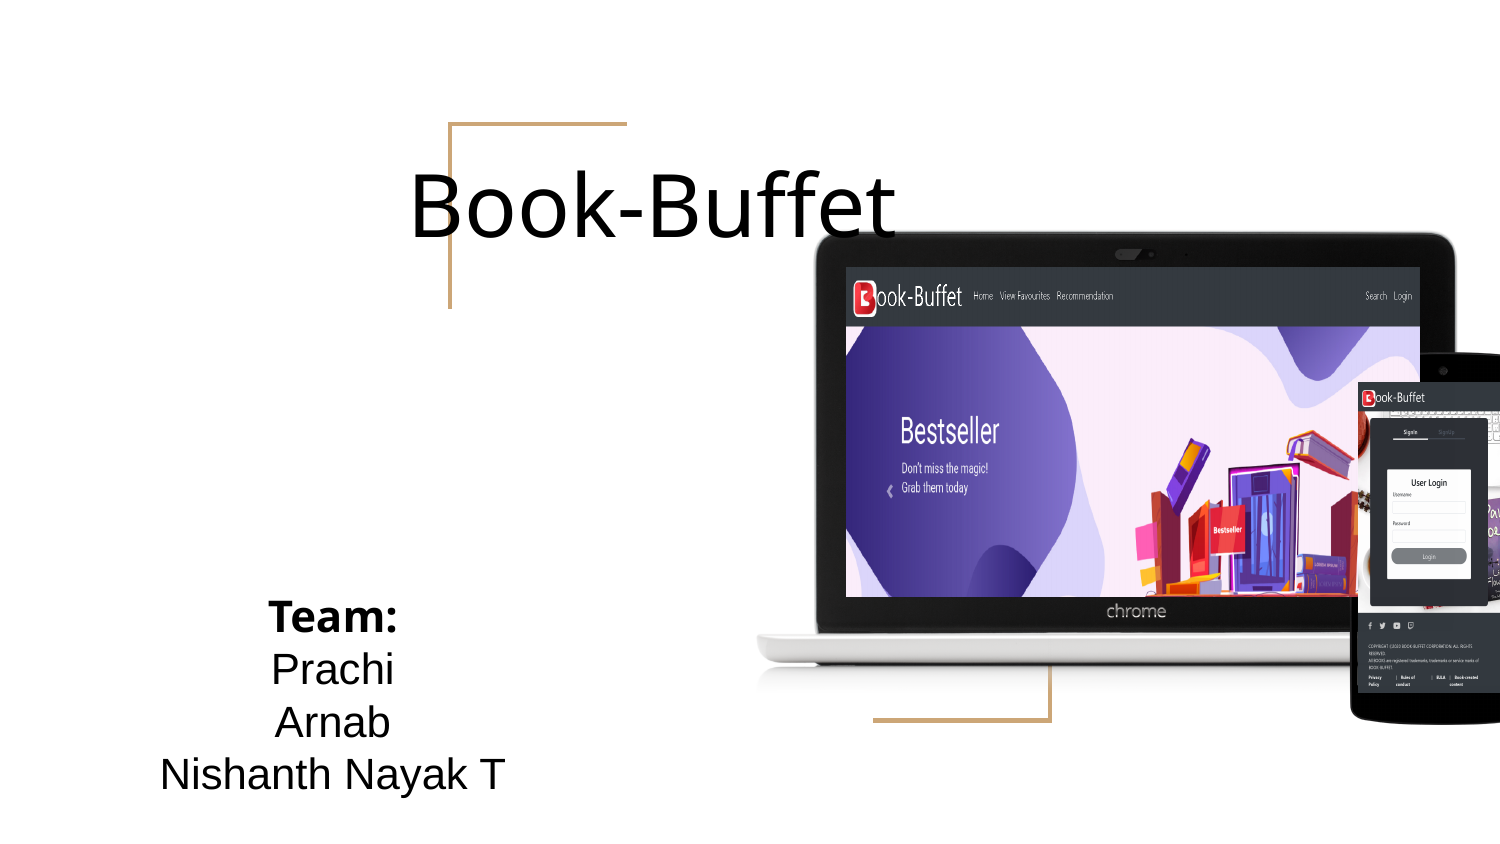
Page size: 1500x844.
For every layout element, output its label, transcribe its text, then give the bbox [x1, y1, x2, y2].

text_box Book-Buffet [341, 32, 963, 270]
picture [755, 229, 1500, 725]
text_box Team: Prachi Arnab Nishanth Nayak T [22, 573, 644, 709]
